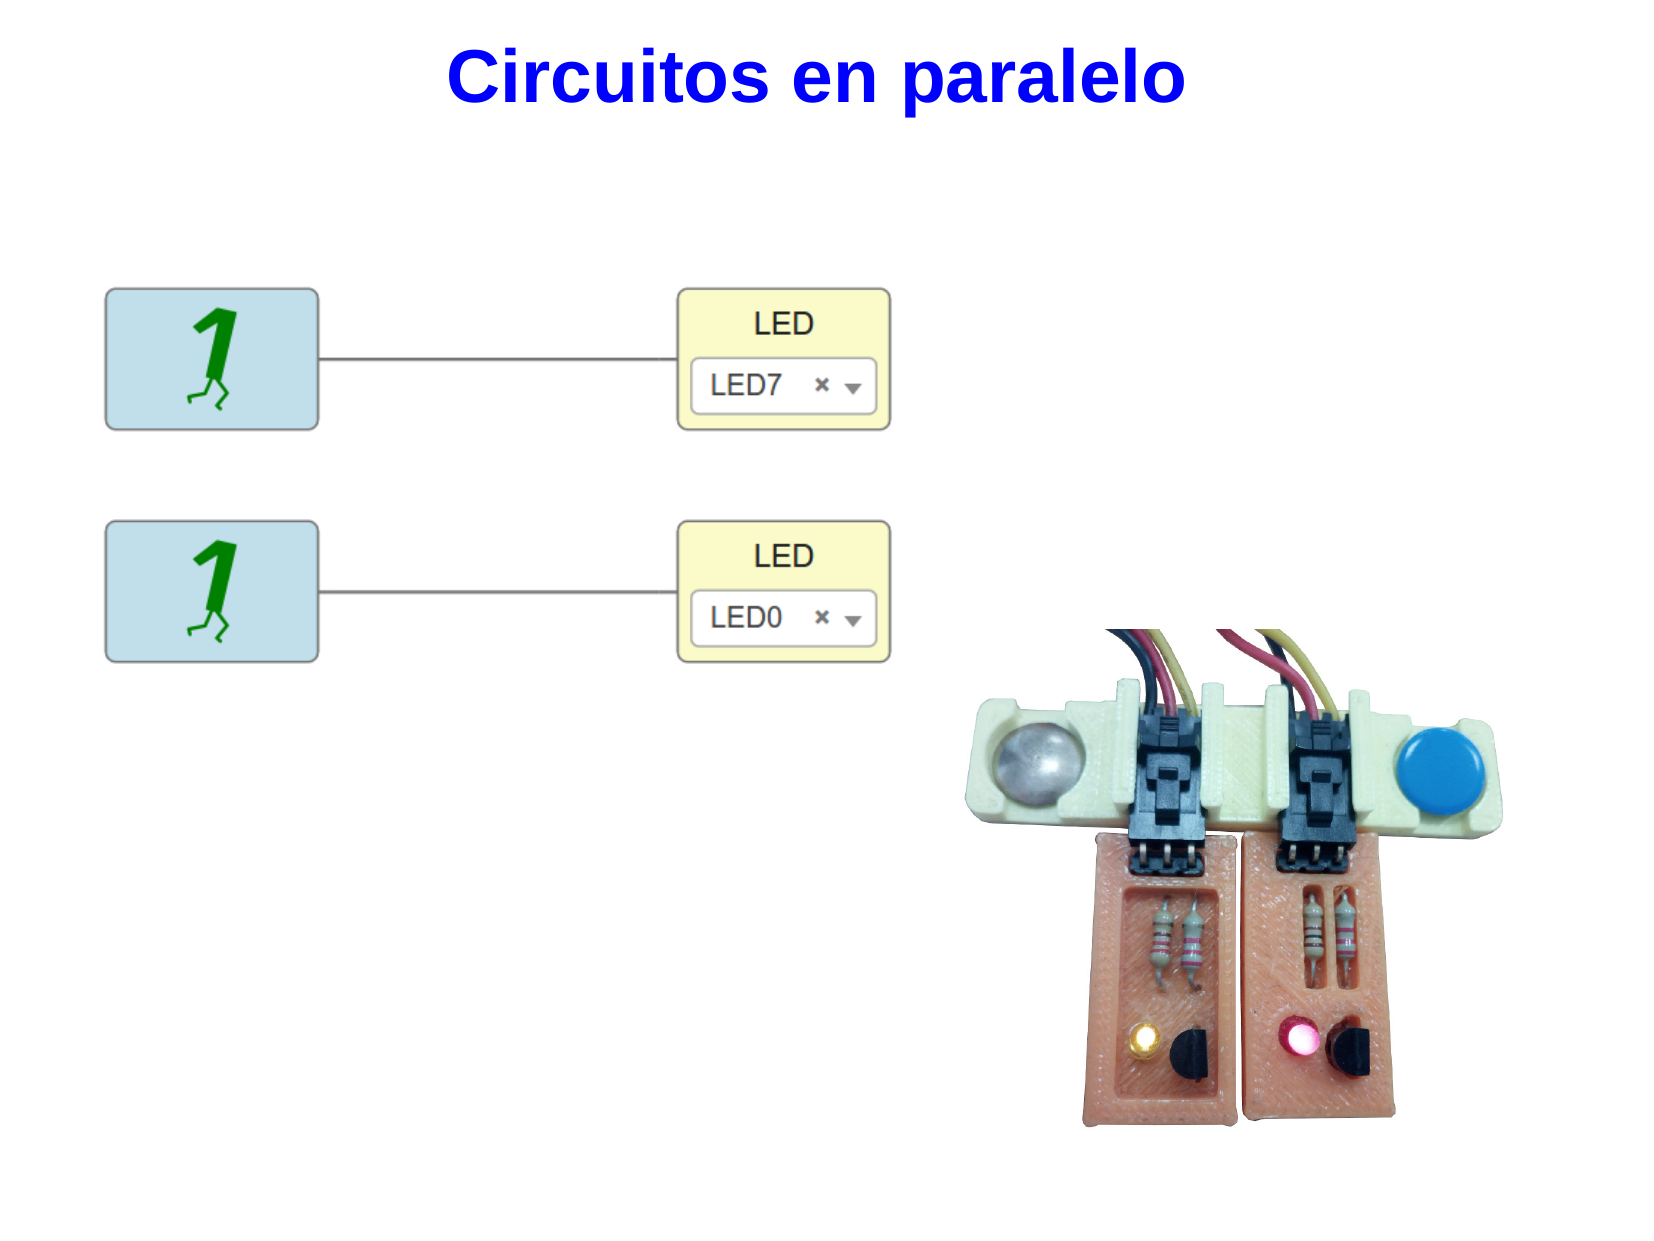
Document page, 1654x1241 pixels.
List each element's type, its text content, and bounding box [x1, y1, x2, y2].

picture [71, 254, 1591, 1171]
text_box Circuitos en paralelo [90, 27, 1546, 164]
